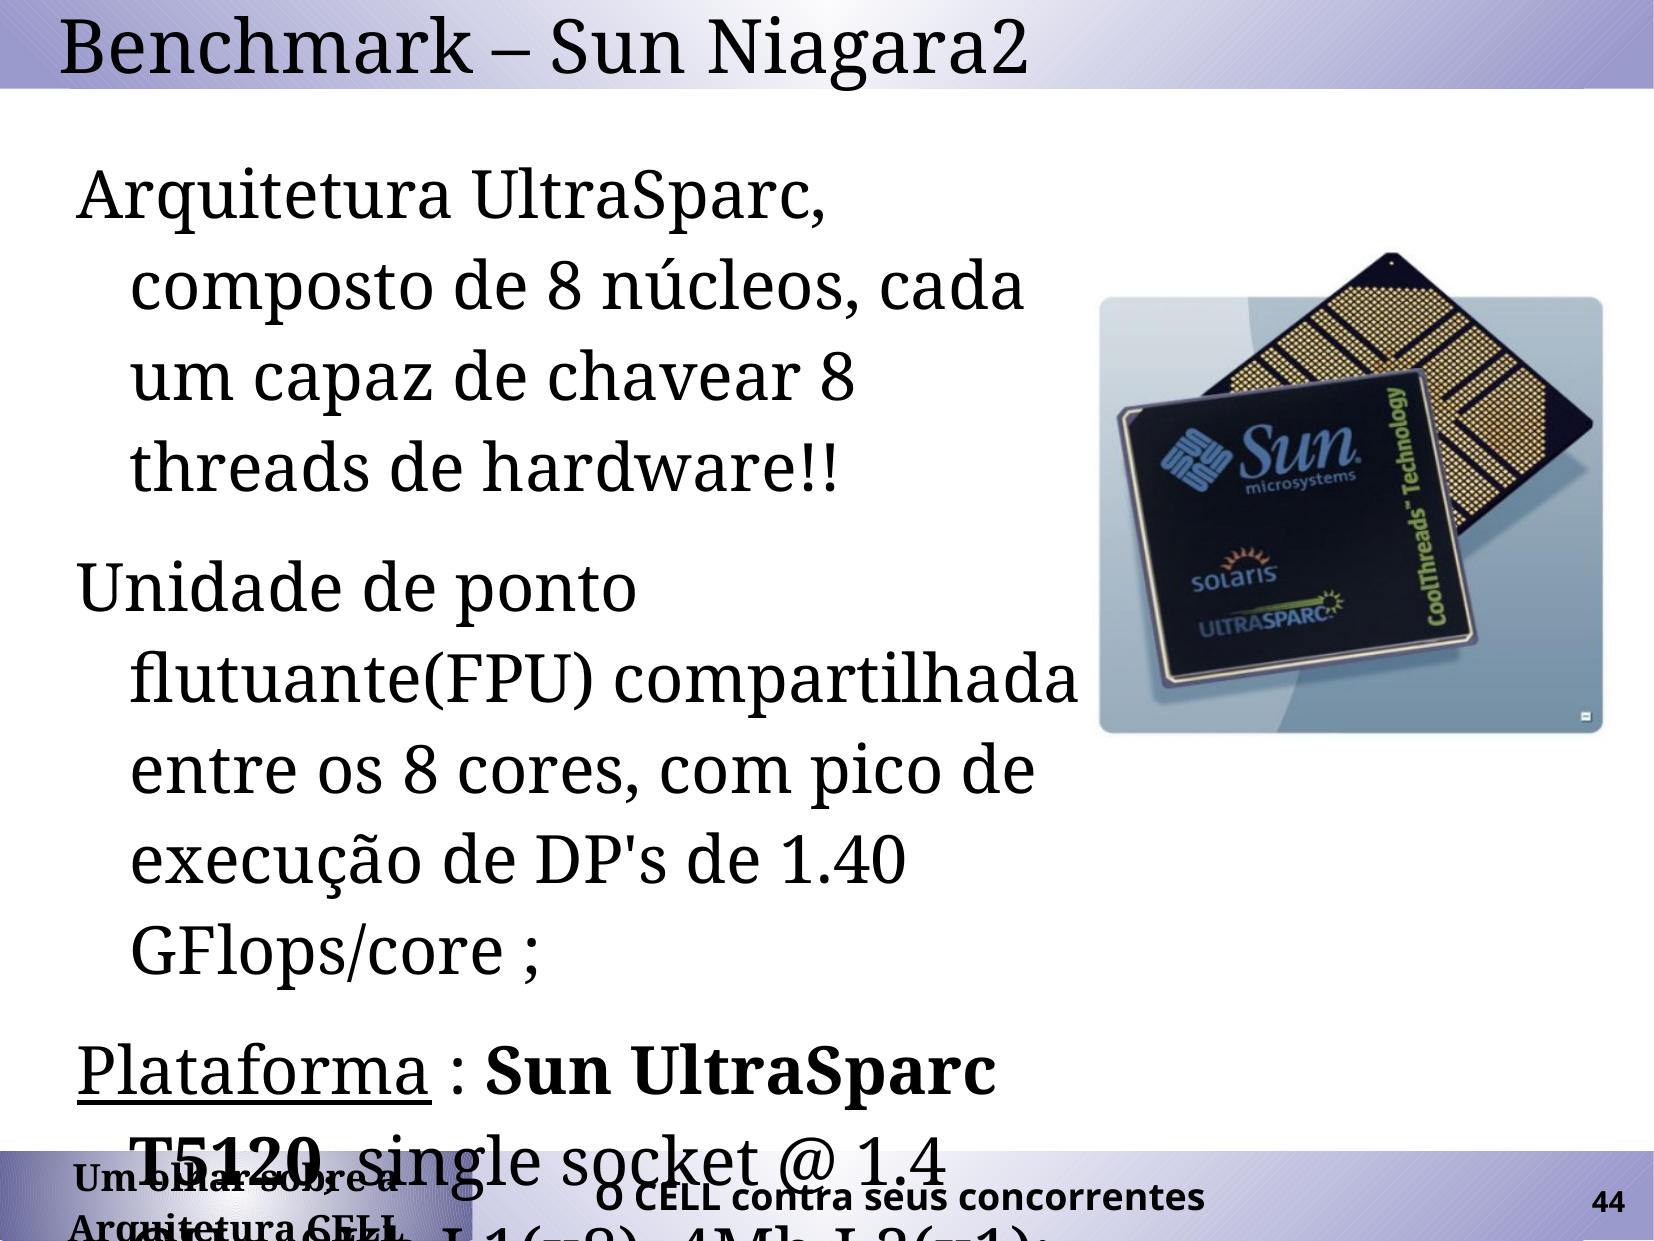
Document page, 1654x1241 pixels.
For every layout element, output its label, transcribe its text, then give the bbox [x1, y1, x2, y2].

list Arquitetura UltraSparc, composto de 8 núcleos, cada um capaz de chavear 8 threads de hardware!! Unidade de ponto flutuante(FPU) compartilhada entre os 8 cores, com pico de execução de DP's de 1.40 GFlops/core ; Plataforma : Sun UltraSparc T5120, single socket @ 1.4 GHz, 8Kb L1(x8), 4Mb L2(x1); largura de banda de 42.66 Gb/s(leitura), memória total compatível de 64 Gb; [59, 147, 1093, 1075]
text_box O CELL contra seus concorrentes [501, 1151, 1300, 1241]
title Benchmark – Sun Niagara2 [59, 0, 1447, 89]
picture [1092, 236, 1612, 739]
